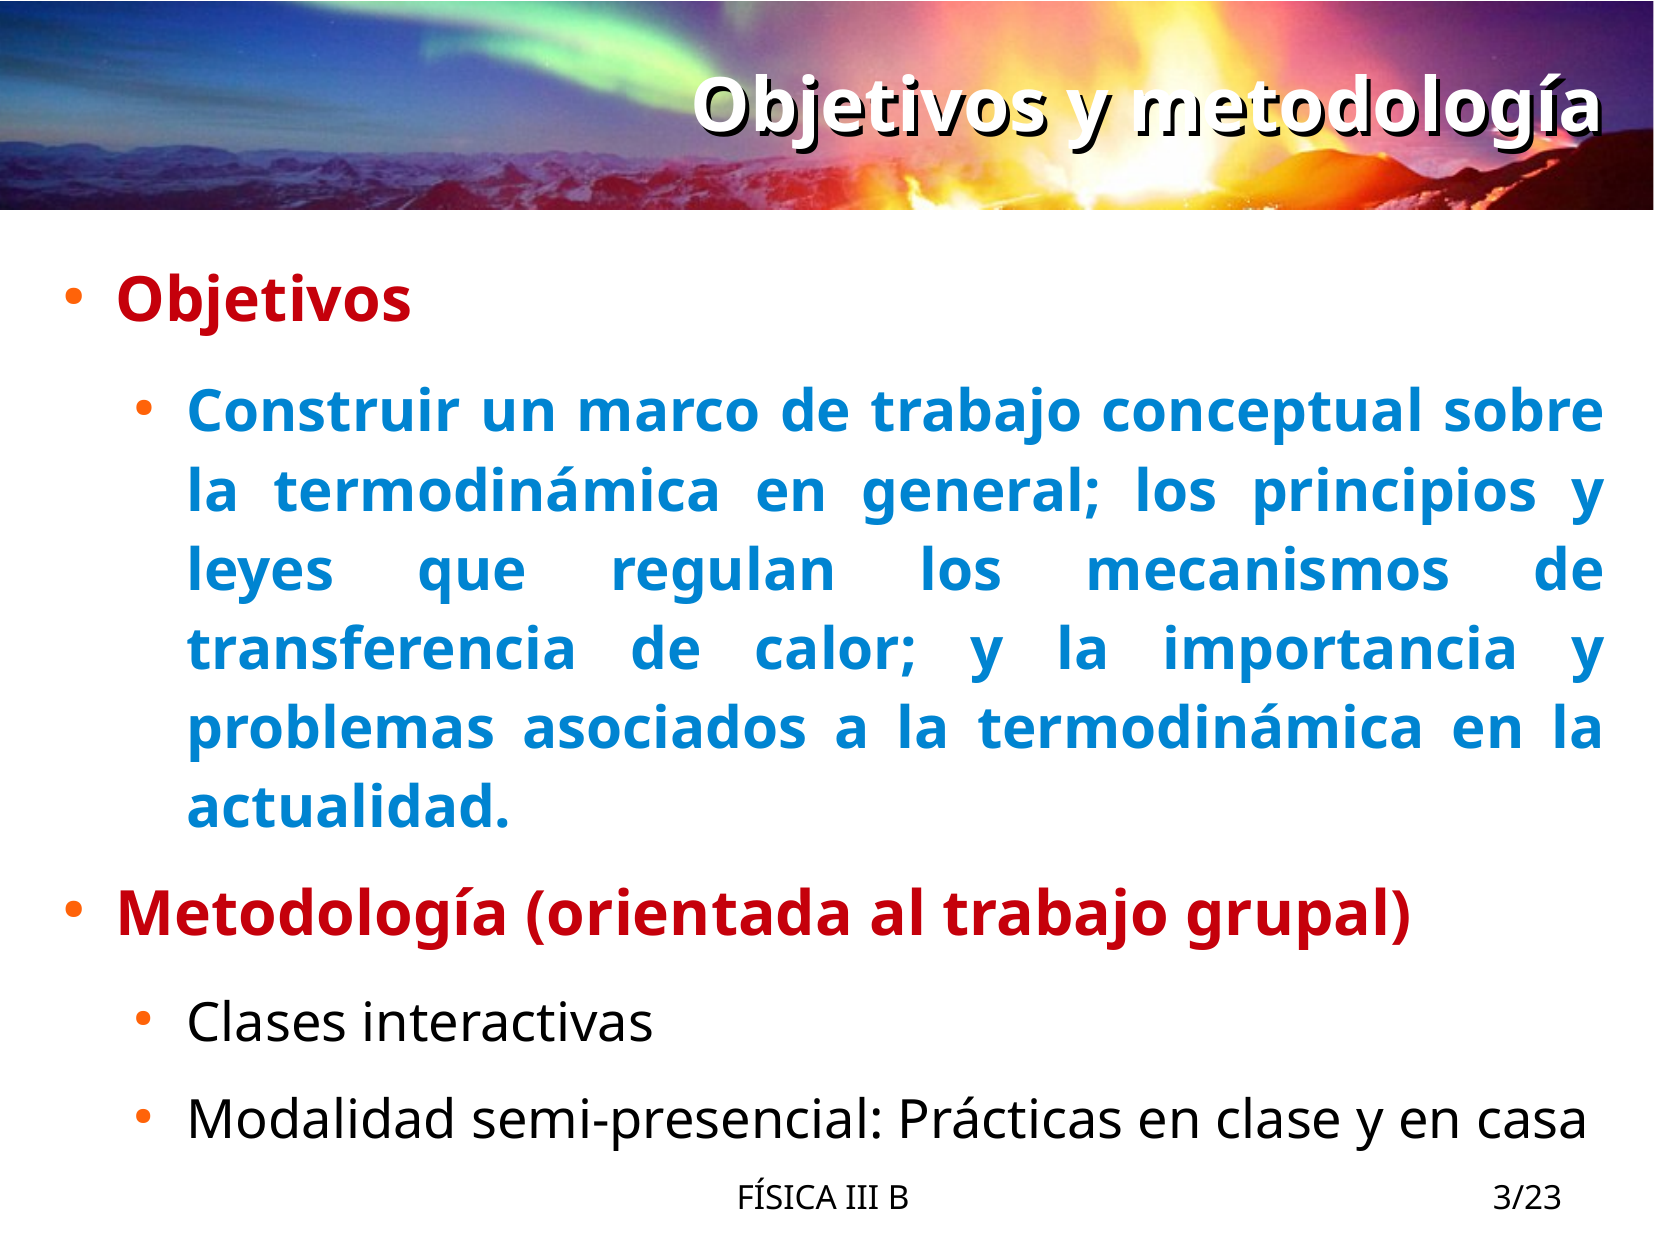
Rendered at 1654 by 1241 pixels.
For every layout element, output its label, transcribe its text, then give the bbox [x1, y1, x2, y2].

title Objetivos y metodología [45, 15, 1606, 191]
picture [0, 1, 1654, 210]
list Objetivos Construir un marco de trabajo conceptual sobre la termodinámica en general; los principios y leyes que regulan los mecanismos de transferencia de calor; y la importancia y problemas asociados a la termodinámica en la actualidad. Metodología (orientada al trabajo grupal) Clases interactivas Modalidad semi-presencial: Prácticas en clase y en casa [45, 255, 1606, 1156]
